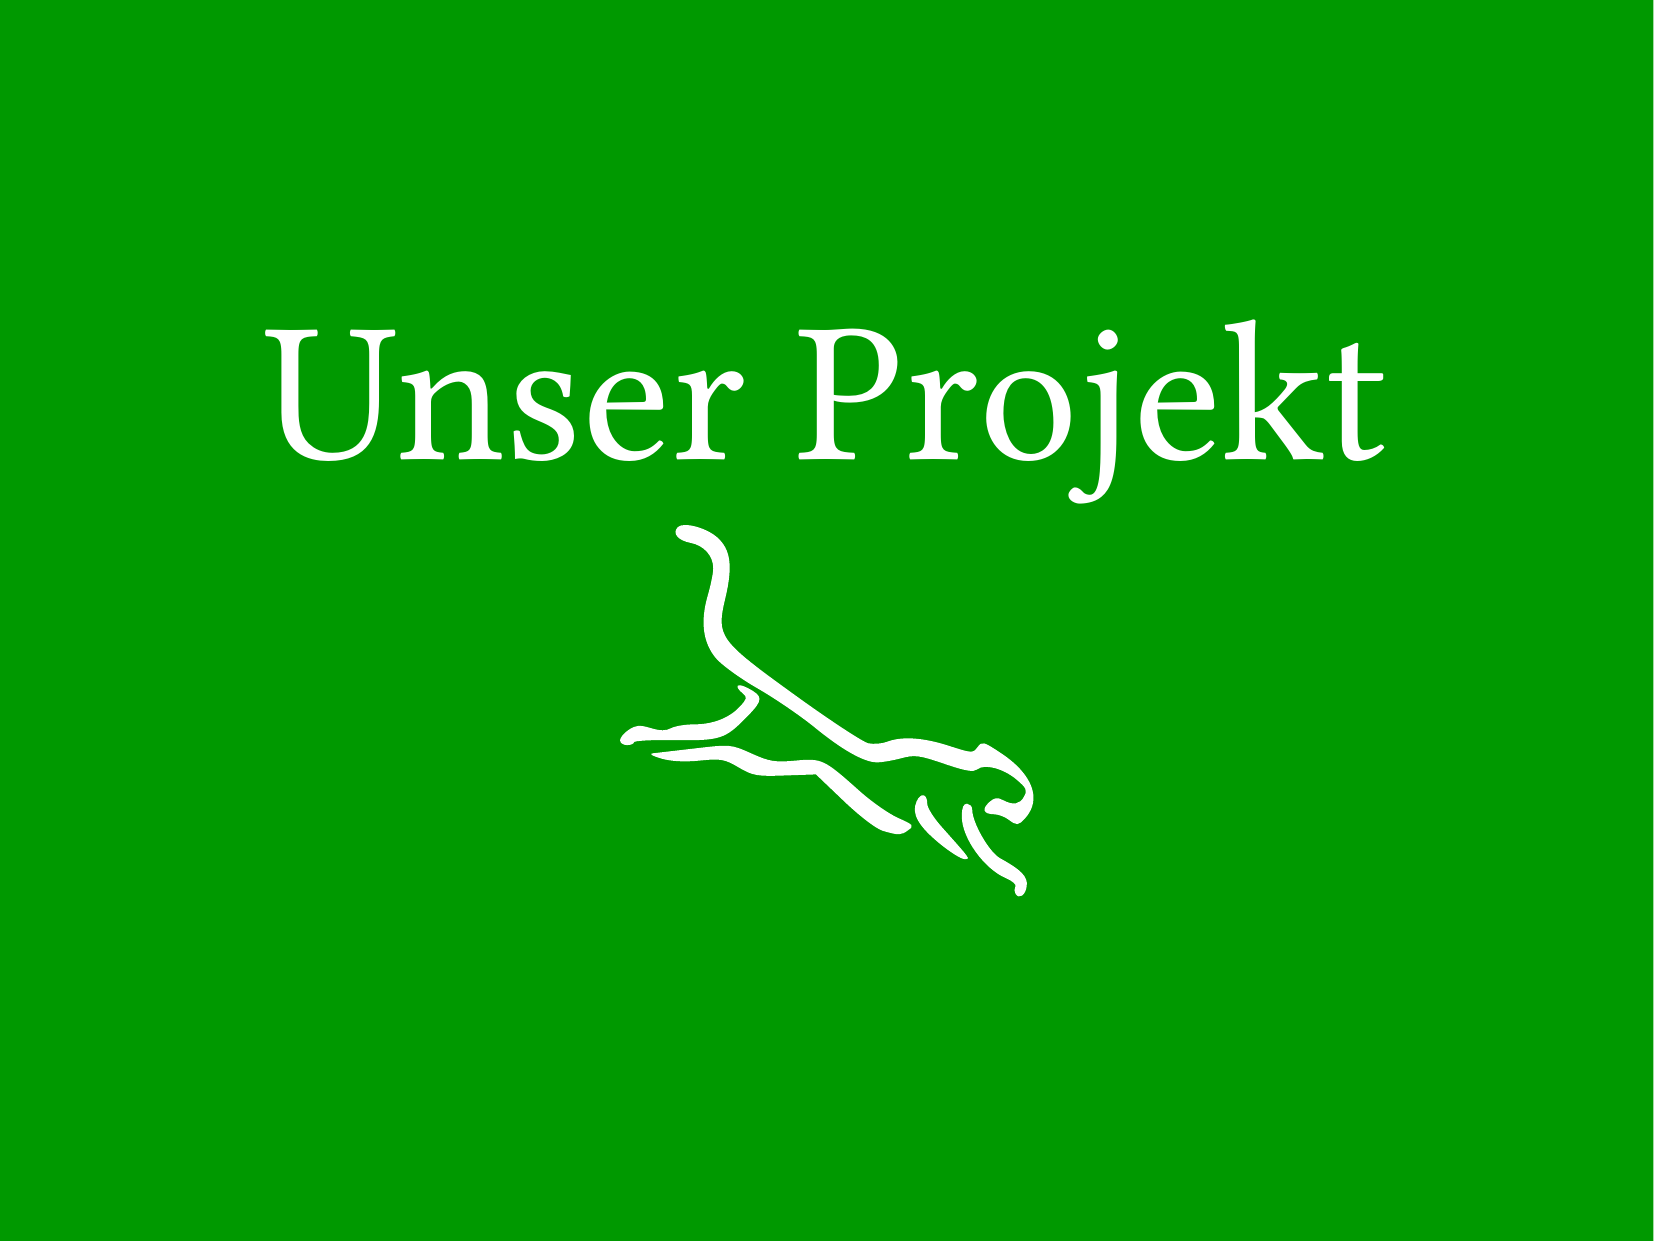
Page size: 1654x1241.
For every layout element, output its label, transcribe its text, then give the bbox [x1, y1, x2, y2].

text_box Unser Projekt [0, 0, 1654, 1241]
picture [620, 525, 1034, 897]
